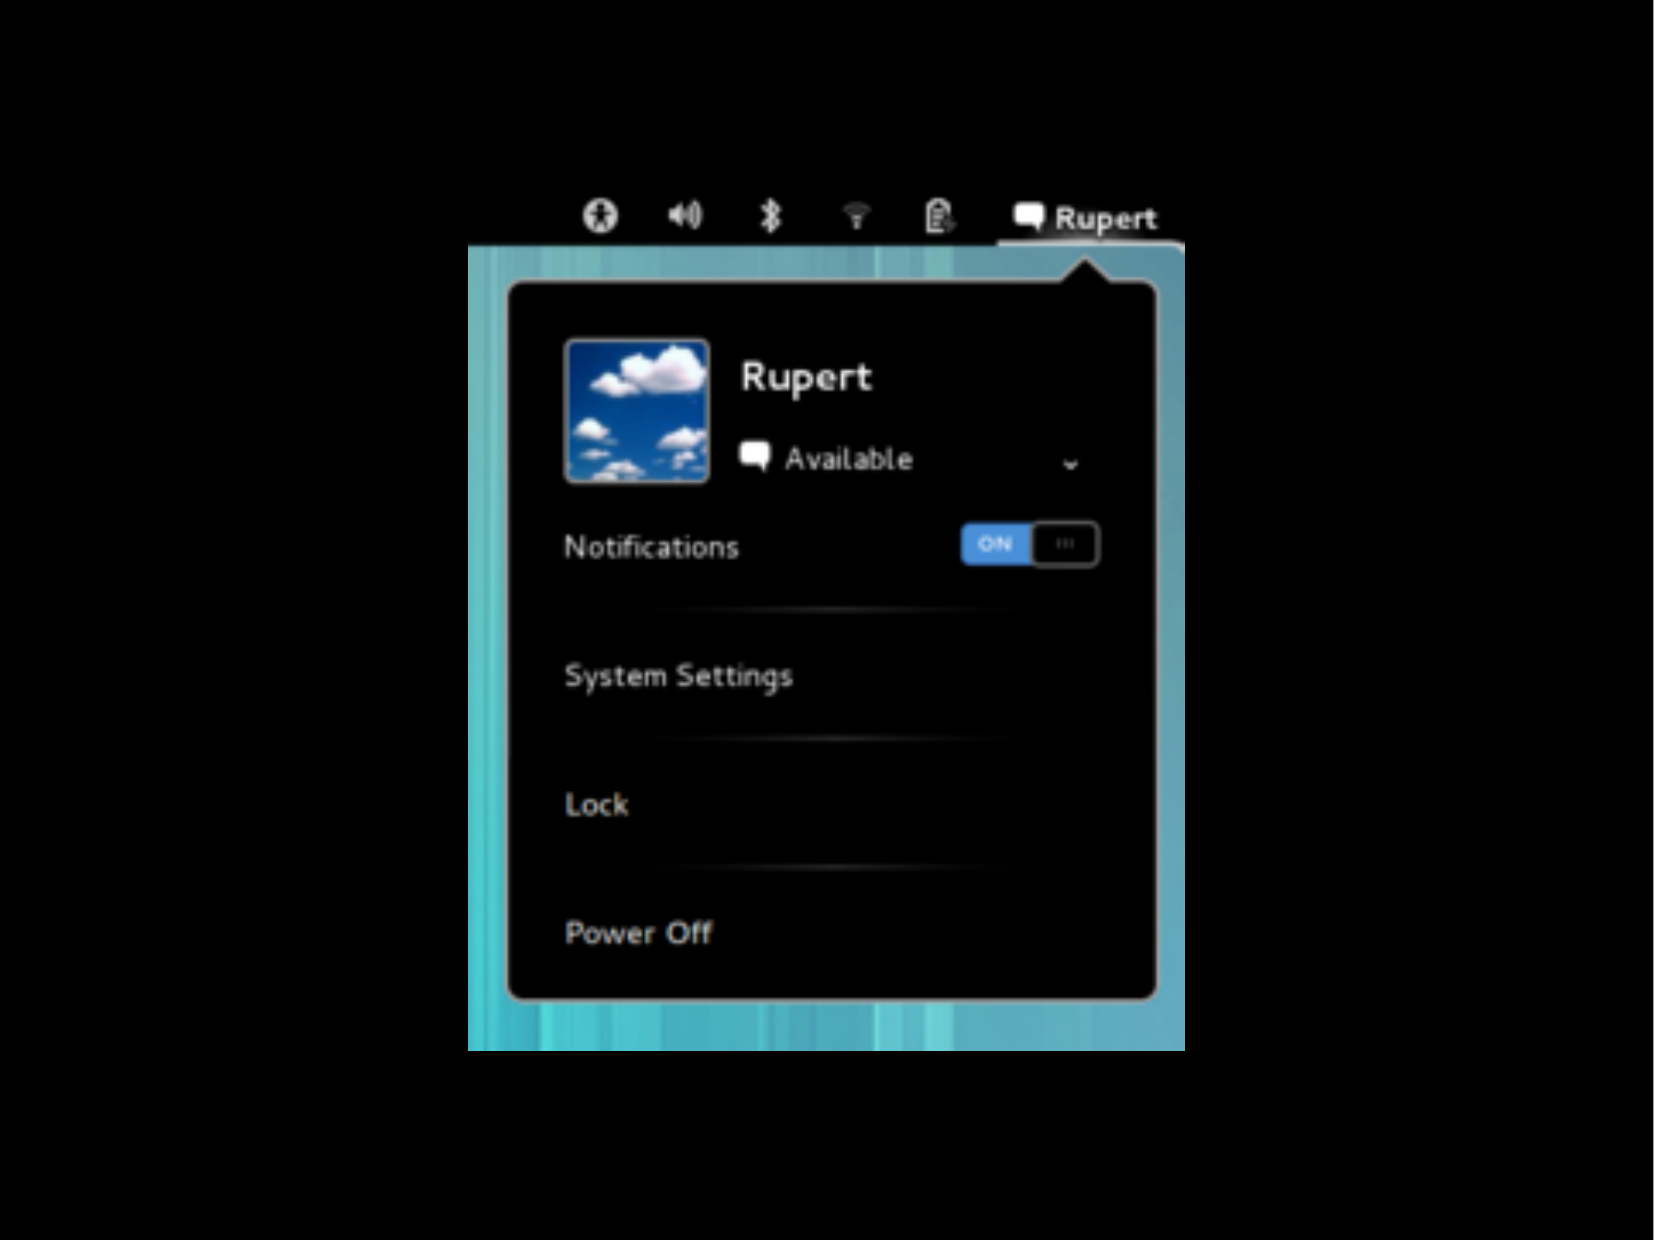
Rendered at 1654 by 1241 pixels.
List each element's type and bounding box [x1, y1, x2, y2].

picture [468, 189, 1185, 1051]
